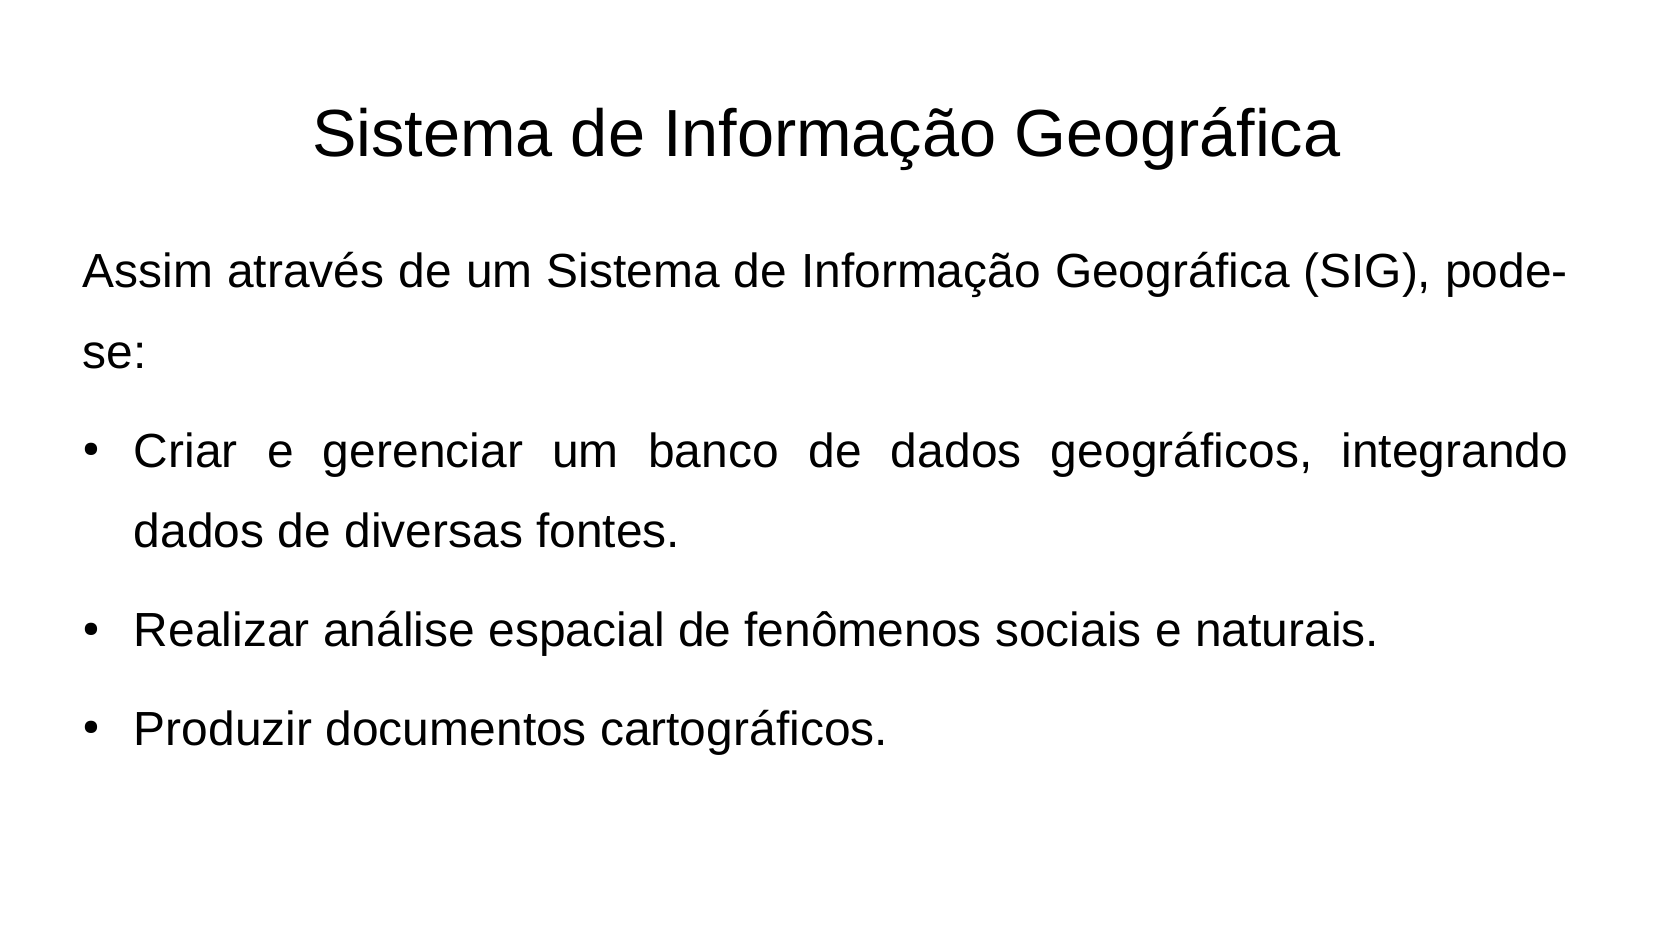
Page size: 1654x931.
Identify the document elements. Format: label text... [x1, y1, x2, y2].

list Assim através de um Sistema de Informação Geográfica (SIG), pode-se: Criar e gerenciar um banco de dados geográficos, integrando dados de diversas fontes. Realizar análise espacial de fenômenos sociais e naturais. Produzir documentos cartográficos. [82, 217, 1571, 758]
title Sistema de Informação Geográfica [82, 37, 1571, 193]
